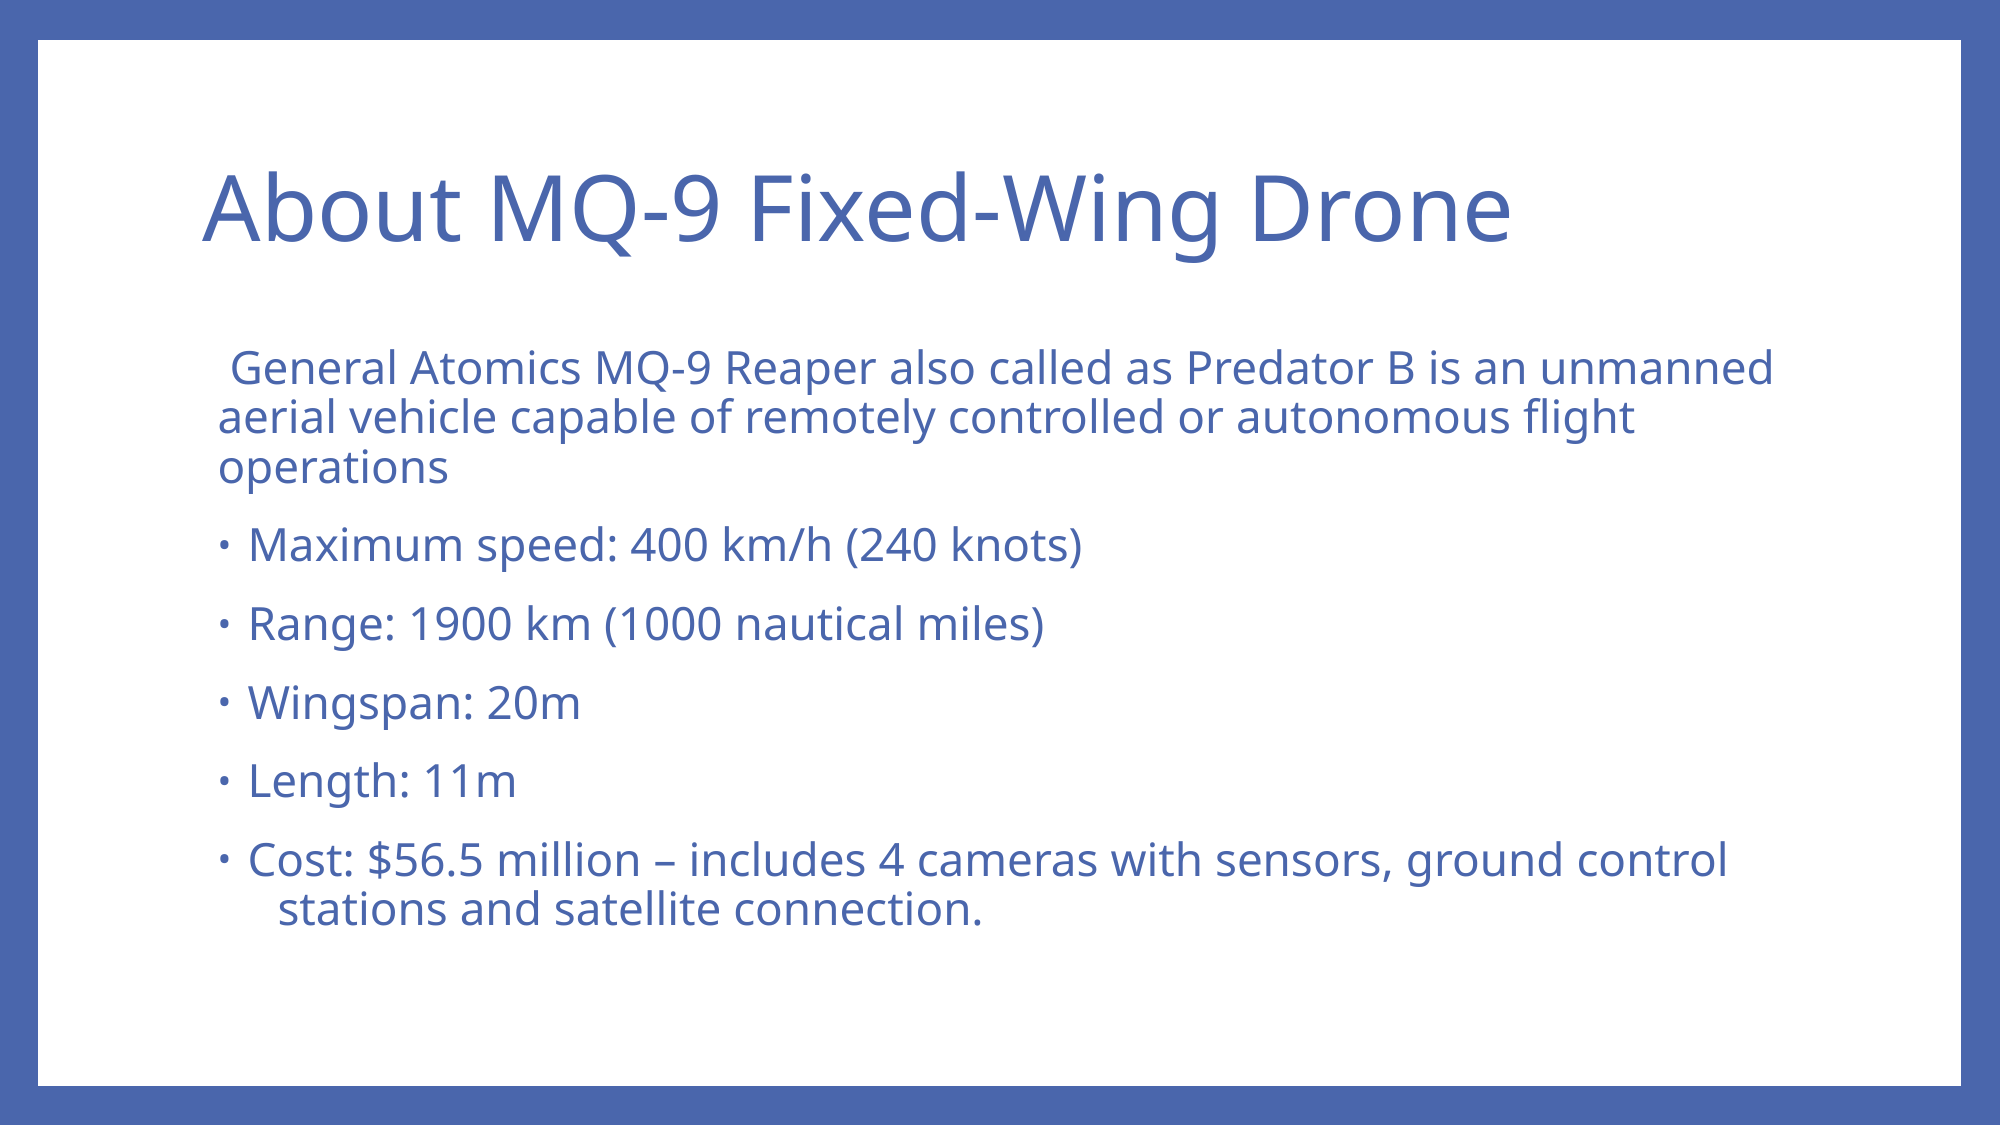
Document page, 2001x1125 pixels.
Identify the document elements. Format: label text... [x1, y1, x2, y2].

list General Atomics MQ-9 Reaper also called as Predator B is an unmanned aerial vehicle capable of remotely controlled or autonomous flight operations Maximum speed: 400 km/h (240 knots) Range: 1900 km (1000 nautical miles) Wingspan: 20m Length: 11m Cost: $56.5 million – includes 4 cameras with sensors, ground control stations and satellite connection. [187, 337, 1808, 1000]
title About MQ-9 Fixed-Wing Drone [187, 99, 1808, 323]
